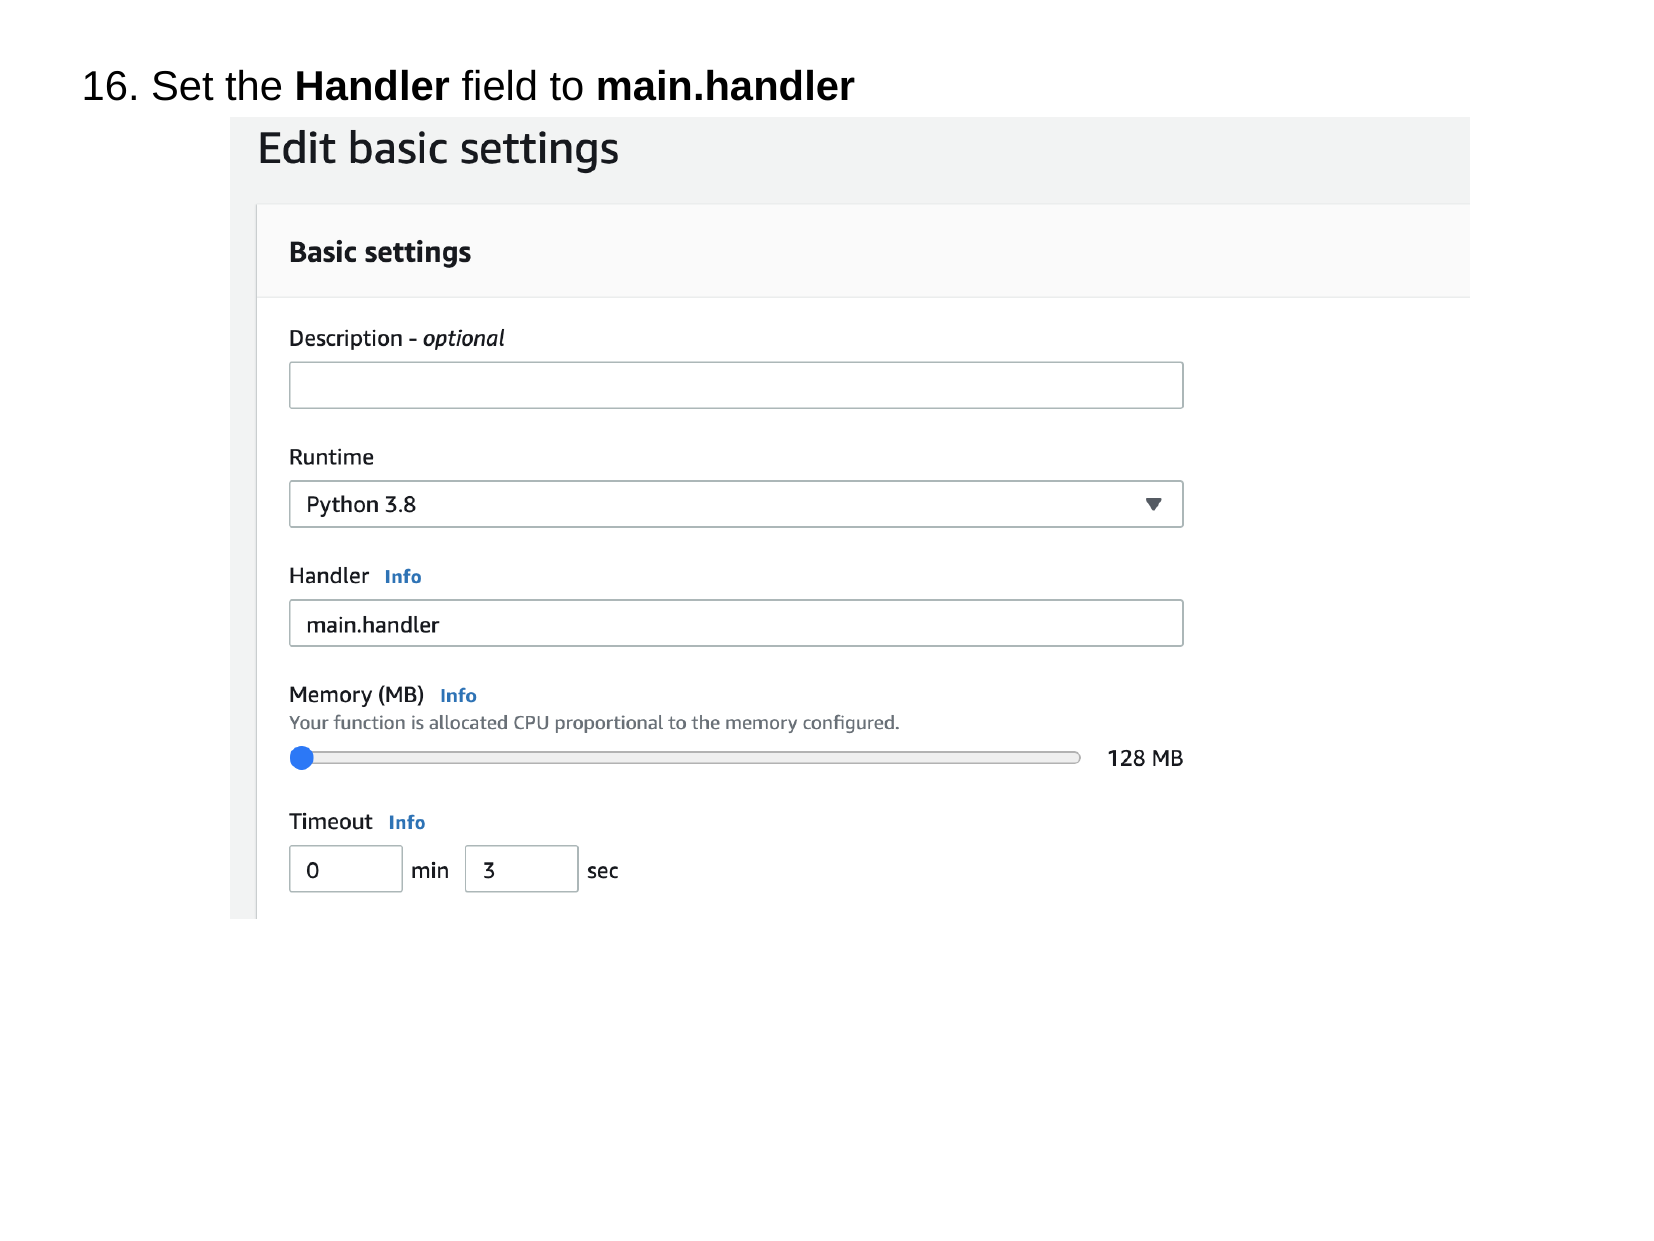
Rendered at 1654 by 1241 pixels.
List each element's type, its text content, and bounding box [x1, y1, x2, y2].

picture [230, 117, 1470, 919]
text_box 16. Set the Handler field to main.handler [81, 58, 1619, 176]
